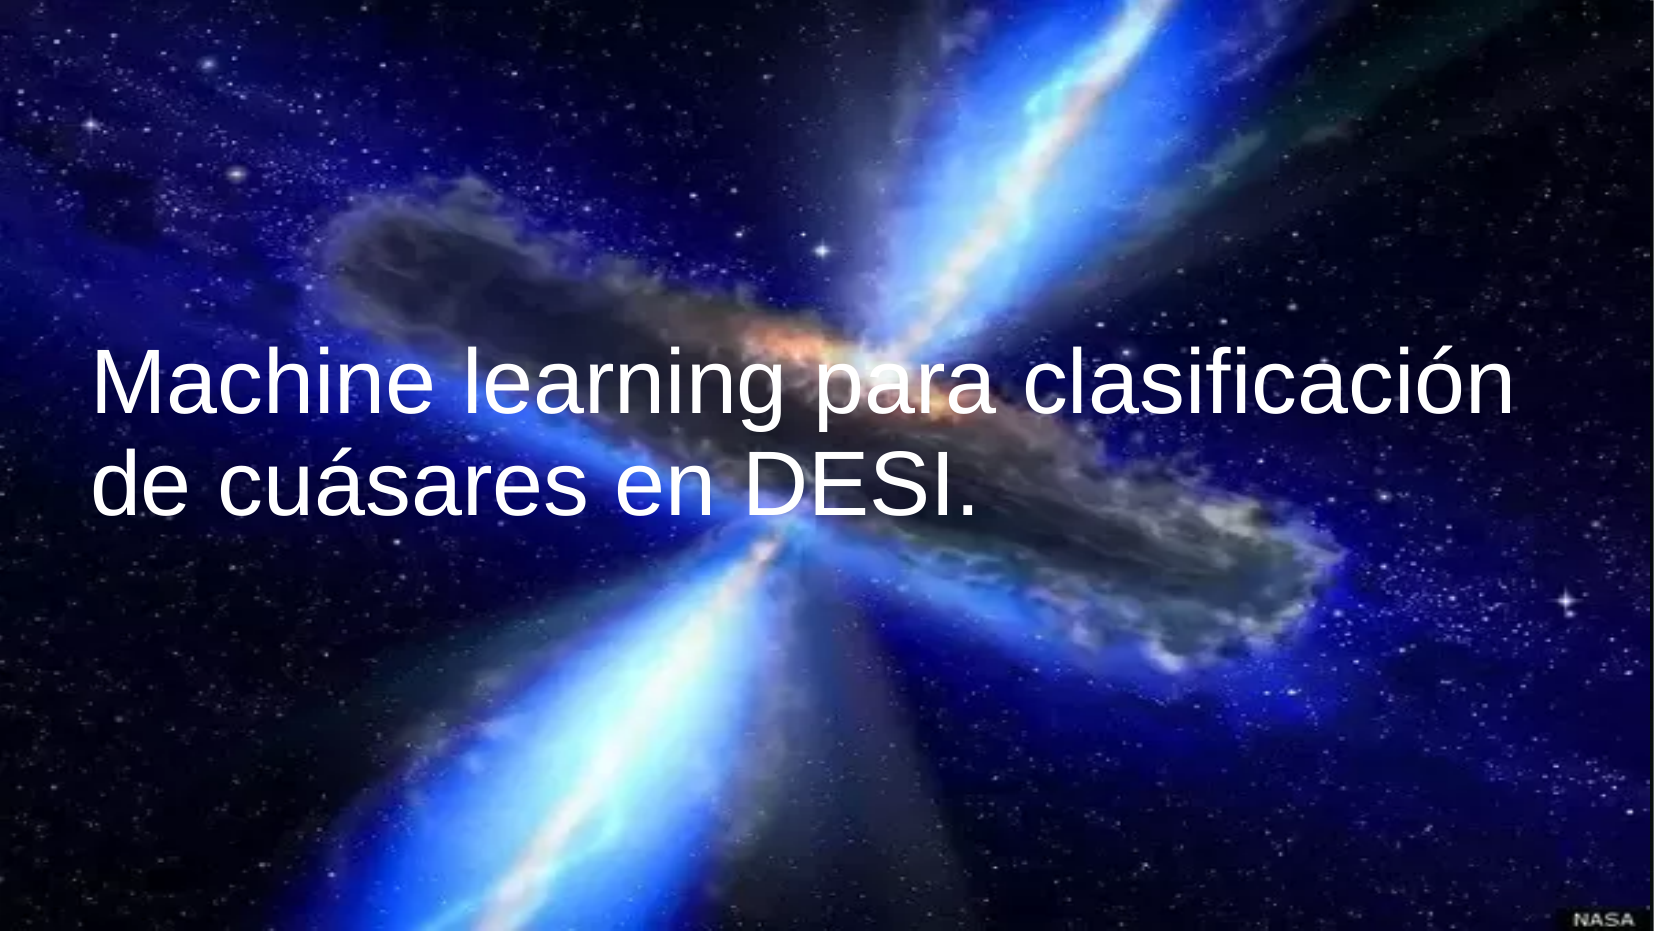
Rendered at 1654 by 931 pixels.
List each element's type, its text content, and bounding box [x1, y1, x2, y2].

picture [0, 0, 1654, 931]
title Machine learning para clasificación de cuásares en DESI. [90, 330, 1567, 741]
